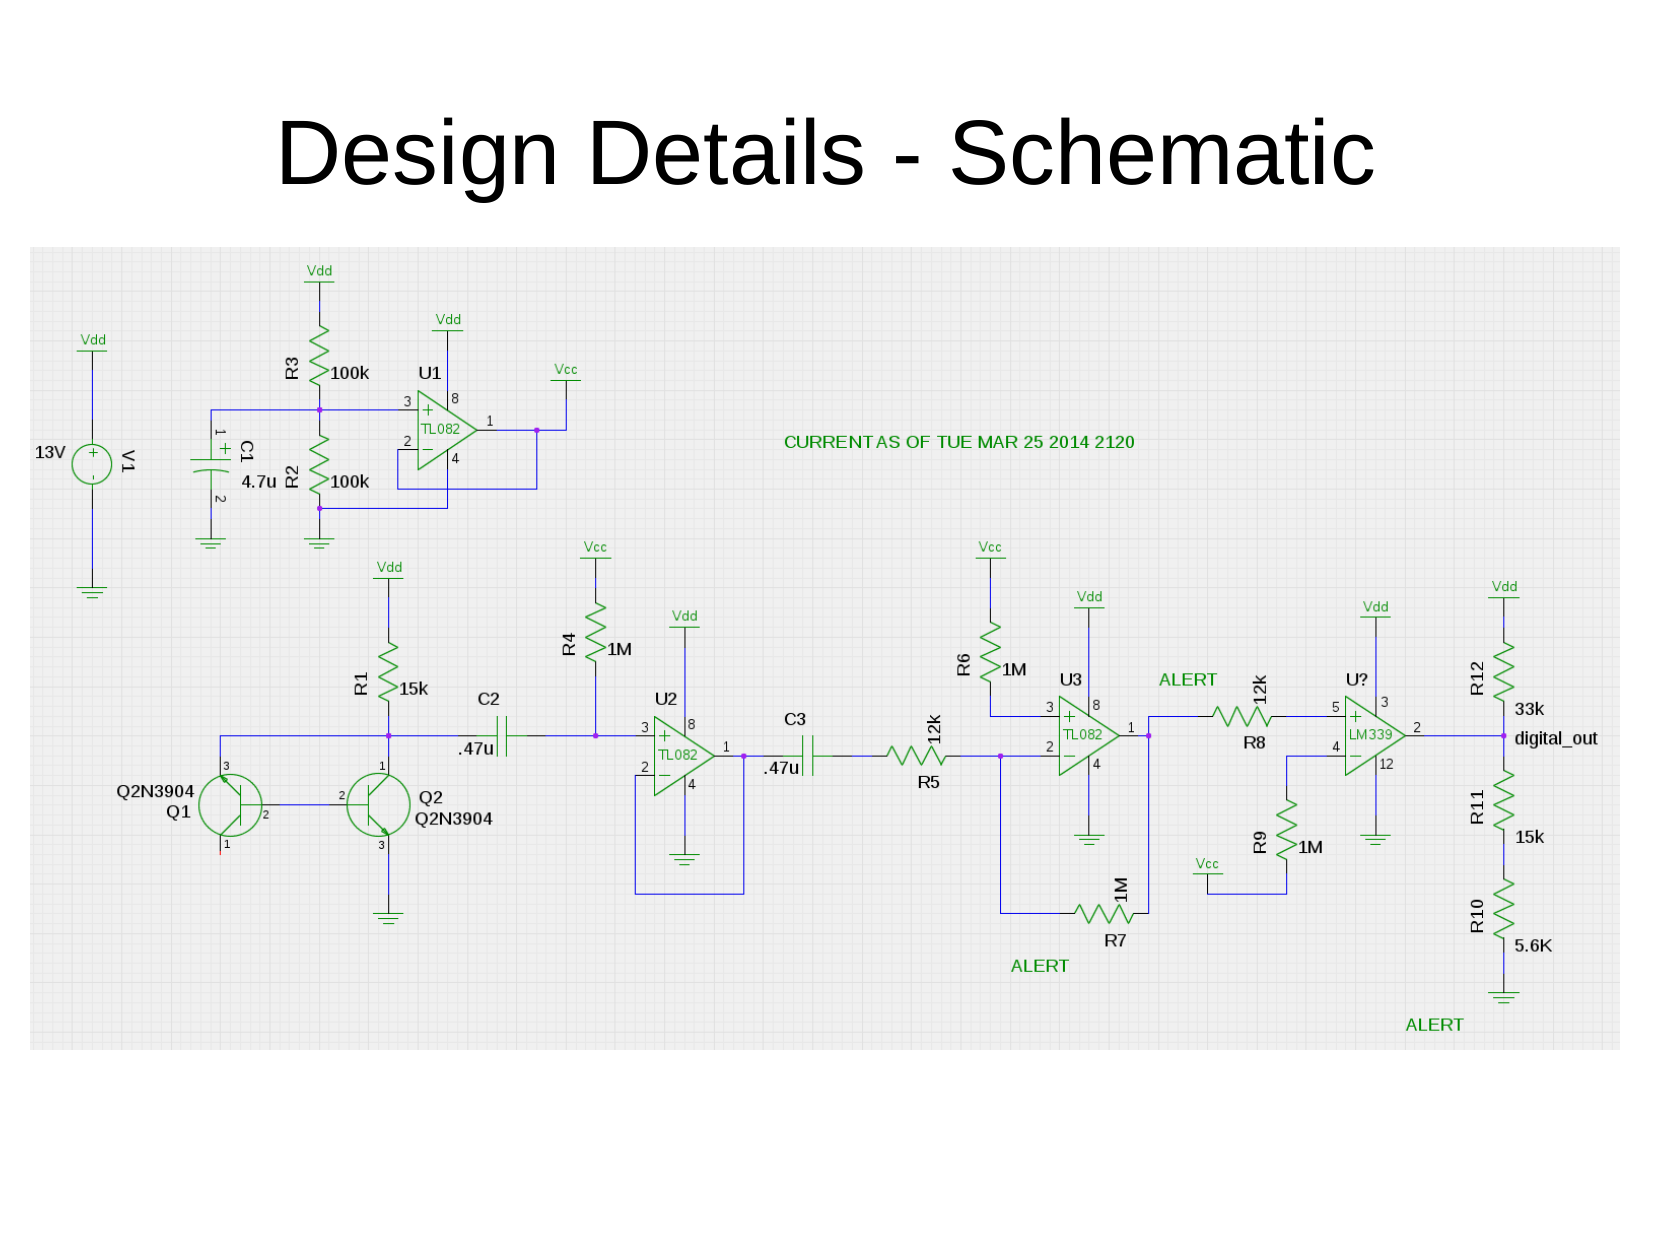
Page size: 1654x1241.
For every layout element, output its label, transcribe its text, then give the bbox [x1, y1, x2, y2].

picture [30, 247, 1620, 1051]
title Design Details - Schematic [82, 49, 1571, 247]
